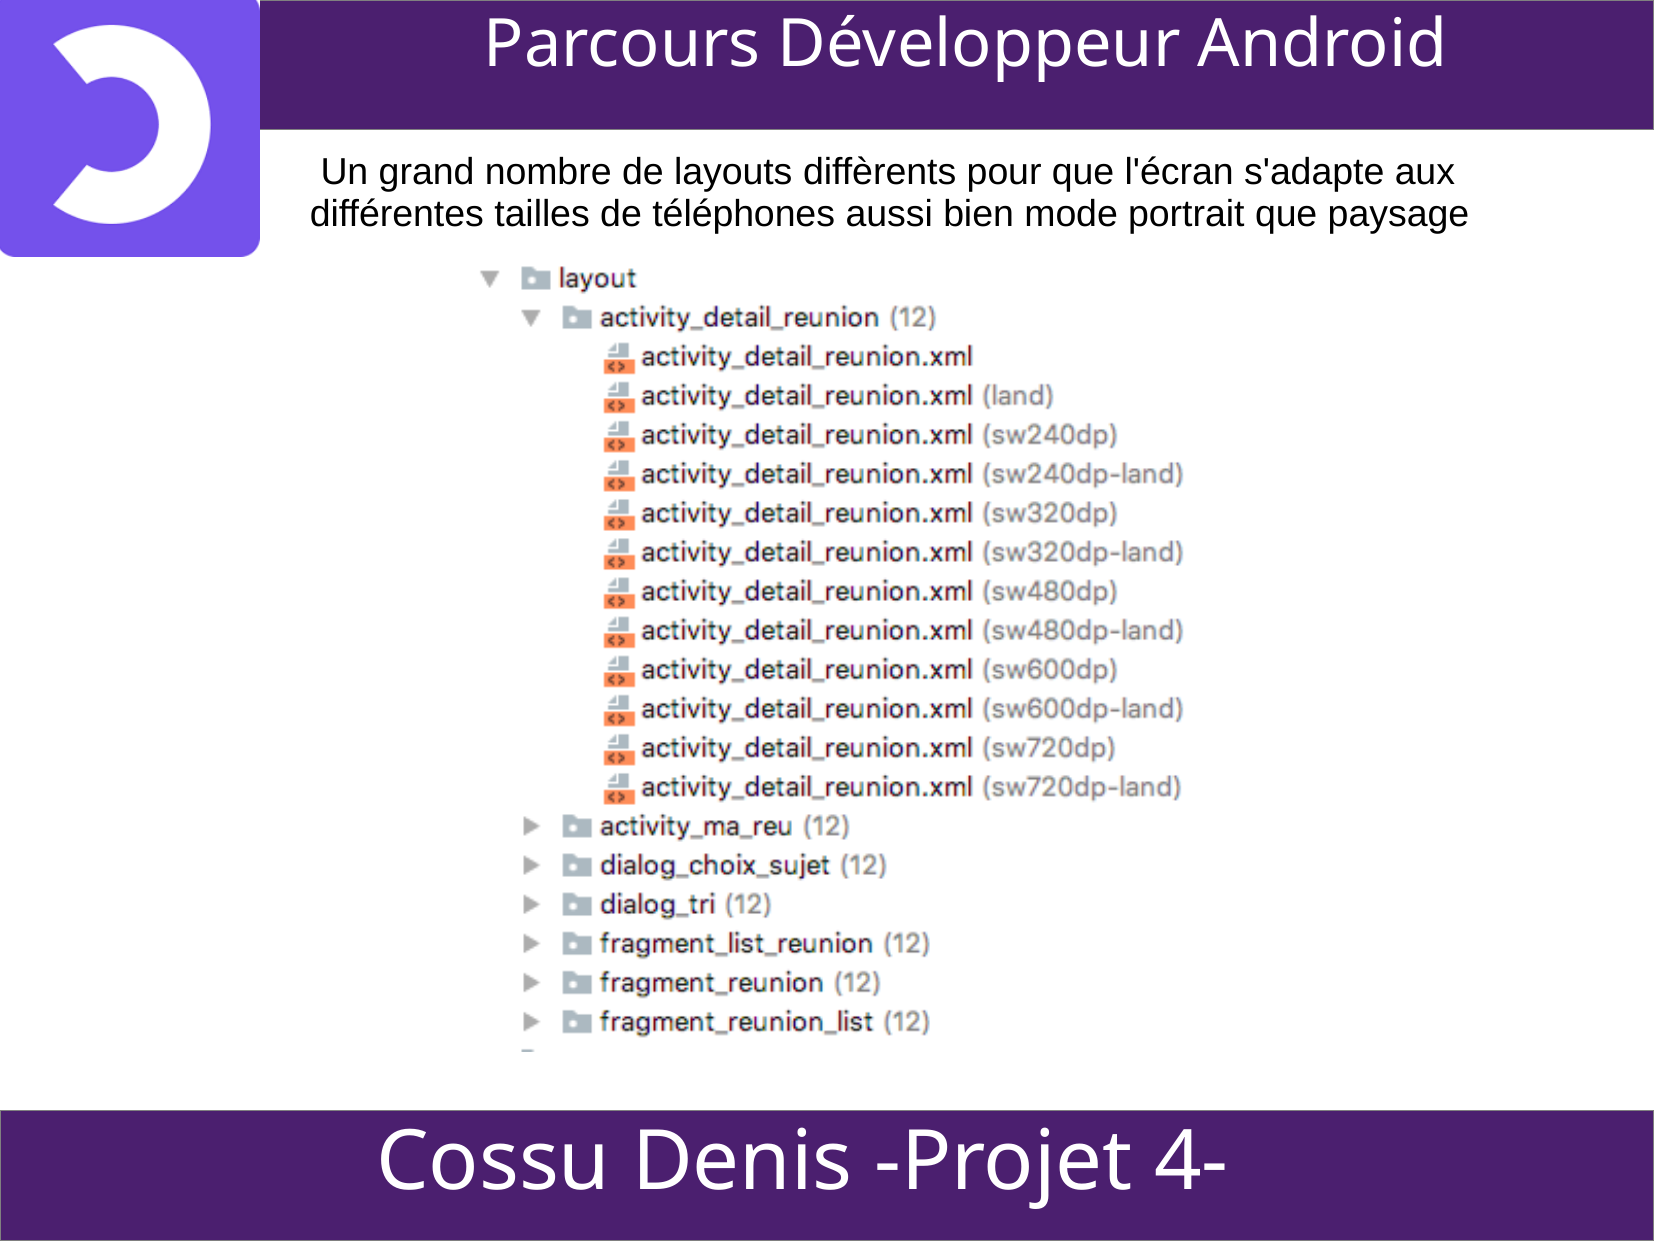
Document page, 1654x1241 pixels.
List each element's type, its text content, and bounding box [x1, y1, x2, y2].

picture [448, 257, 1276, 1052]
picture [0, 0, 260, 257]
text_box Un grand nombre de layouts diffèrents pour que l'écran s'adapte aux différentes tailles de téléphones aussi bien mode portrait que paysage [295, 142, 1524, 284]
